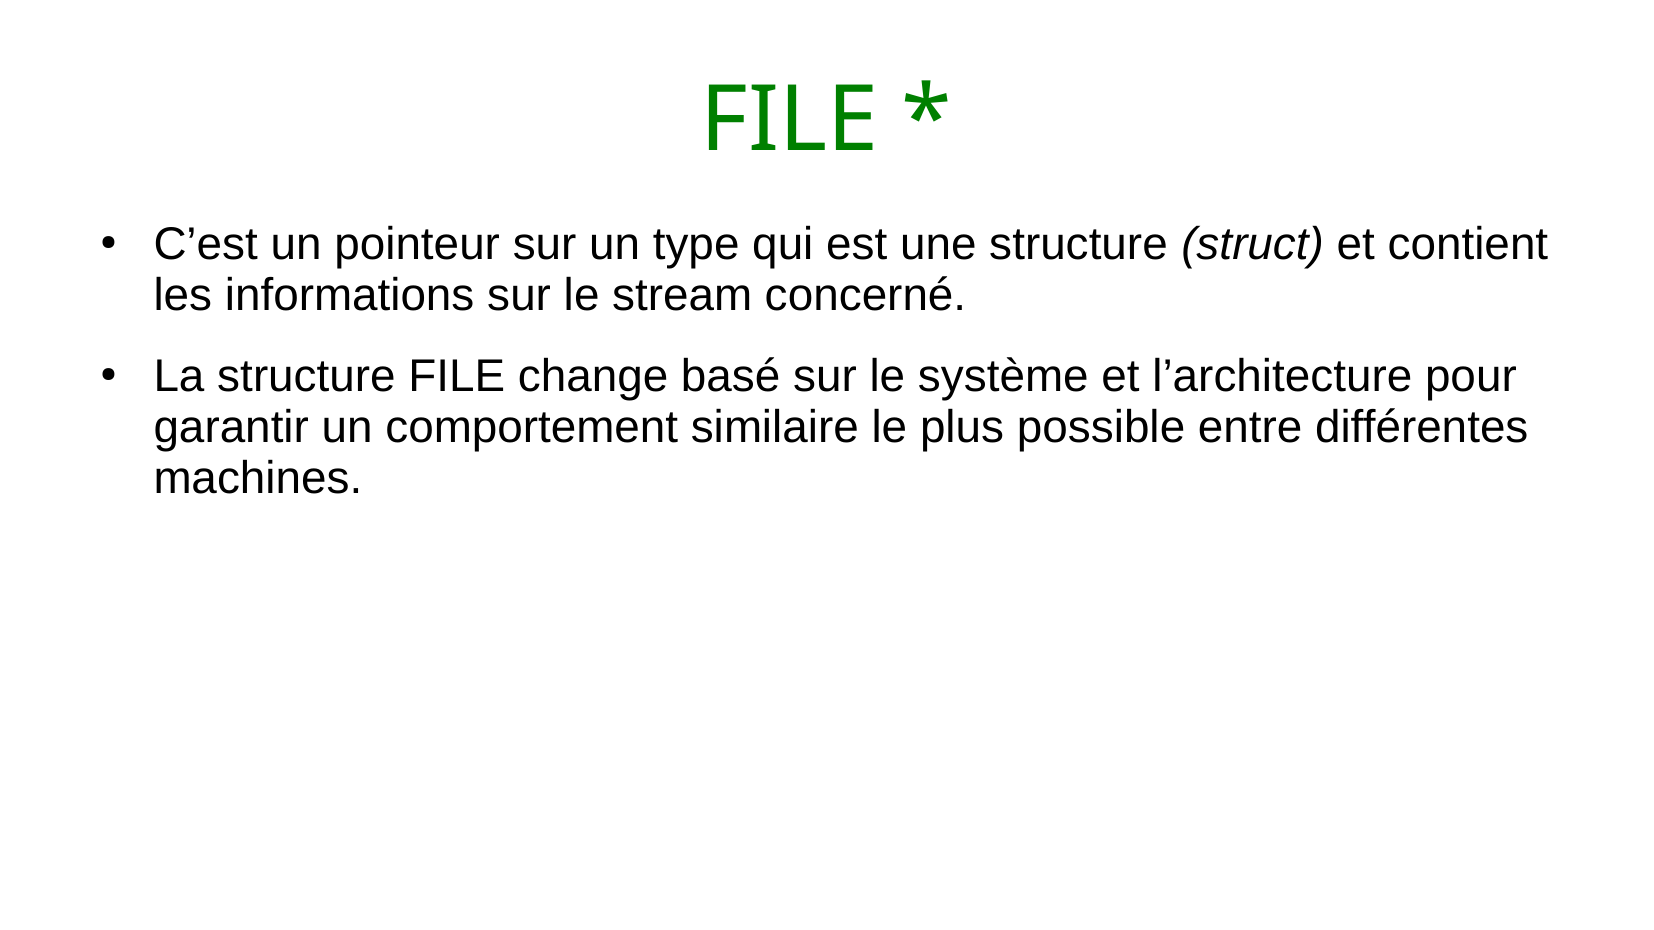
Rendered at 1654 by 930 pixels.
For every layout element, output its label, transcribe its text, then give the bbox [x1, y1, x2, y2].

title FILE * [82, 37, 1571, 193]
list C’est un pointeur sur un type qui est une structure (struct) et contient les informations sur le stream concerné. La structure FILE change basé sur le système et l’architecture pour garantir un comportement similaire le plus possible entre différentes machines. [82, 217, 1571, 863]
